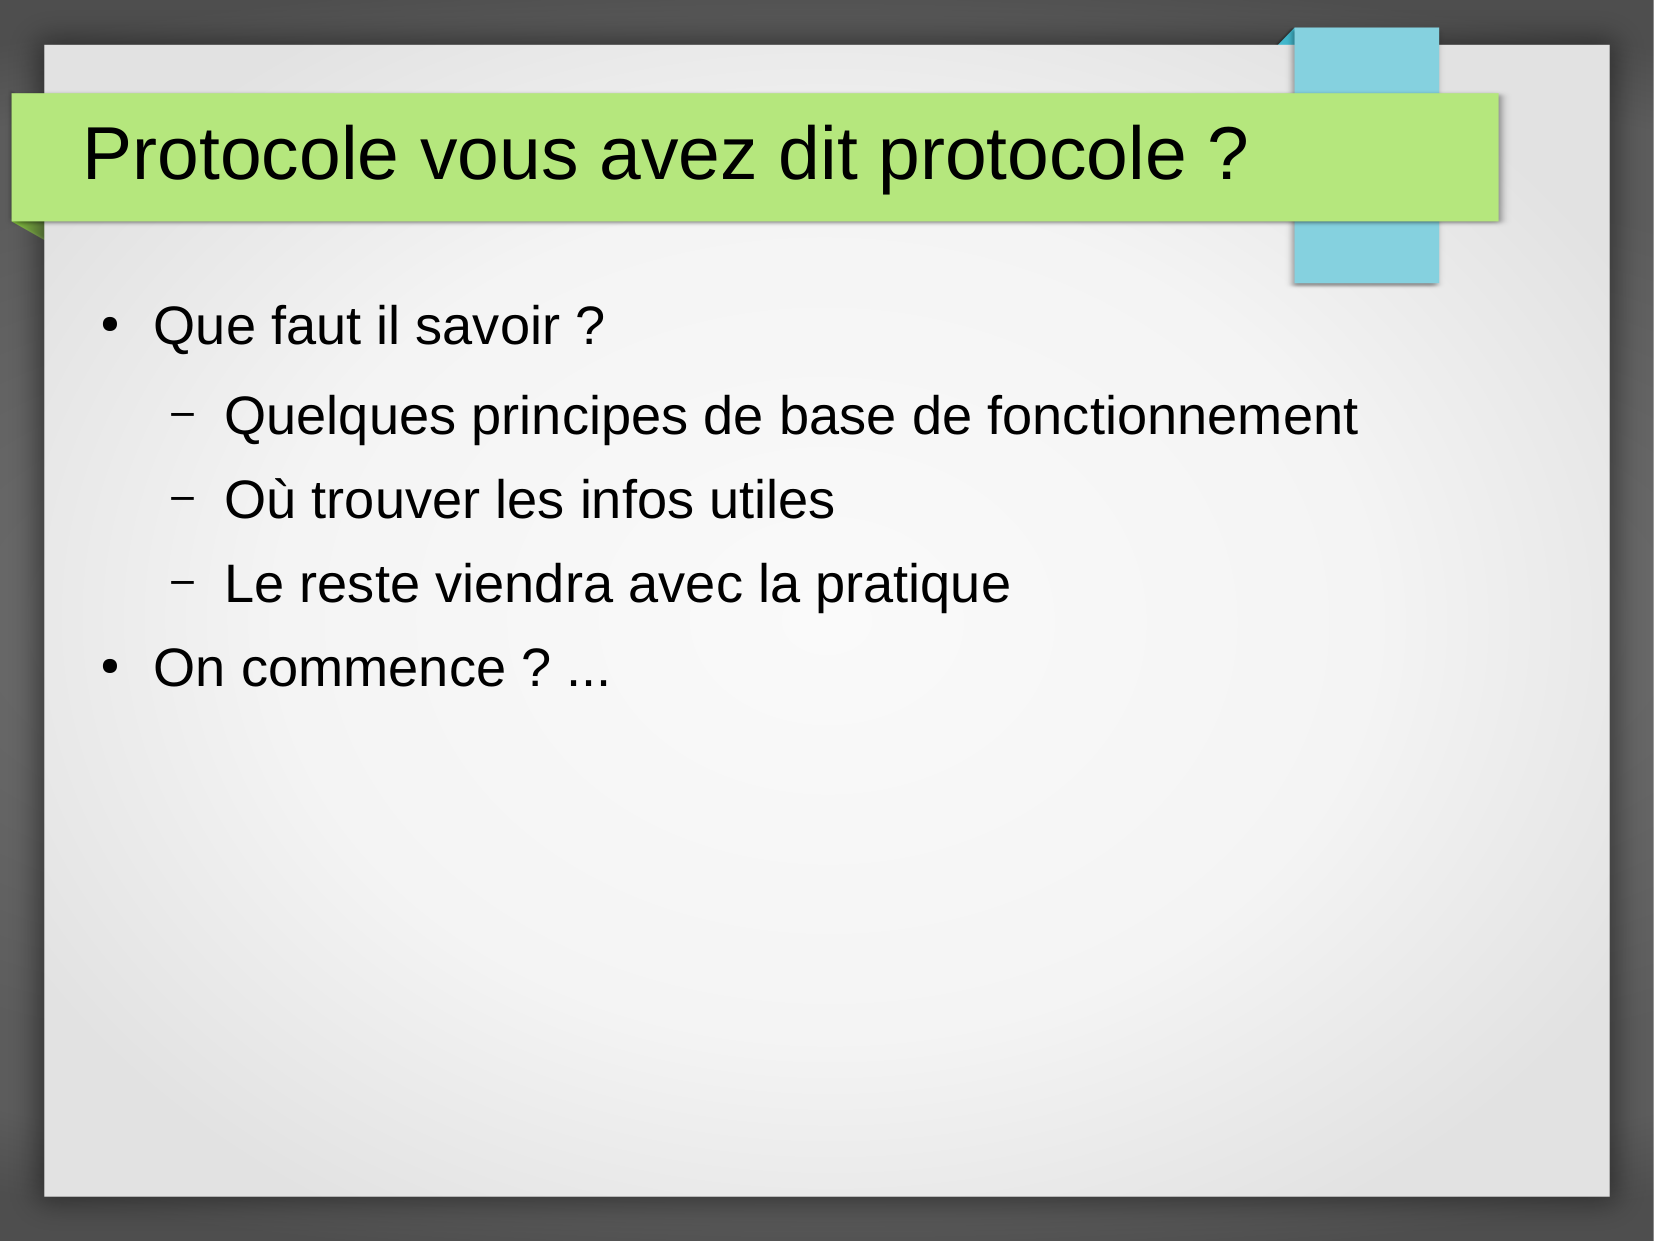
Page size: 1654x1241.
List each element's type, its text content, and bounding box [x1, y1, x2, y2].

title Protocole vous avez dit protocole ? [82, 94, 1264, 213]
list Que faut il savoir ? Quelques principes de base de fonctionnement Où trouver les infos utiles Le reste viendra avec la pratique On commence ? ... [82, 295, 1571, 1015]
picture [0, 0, 1654, 1241]
